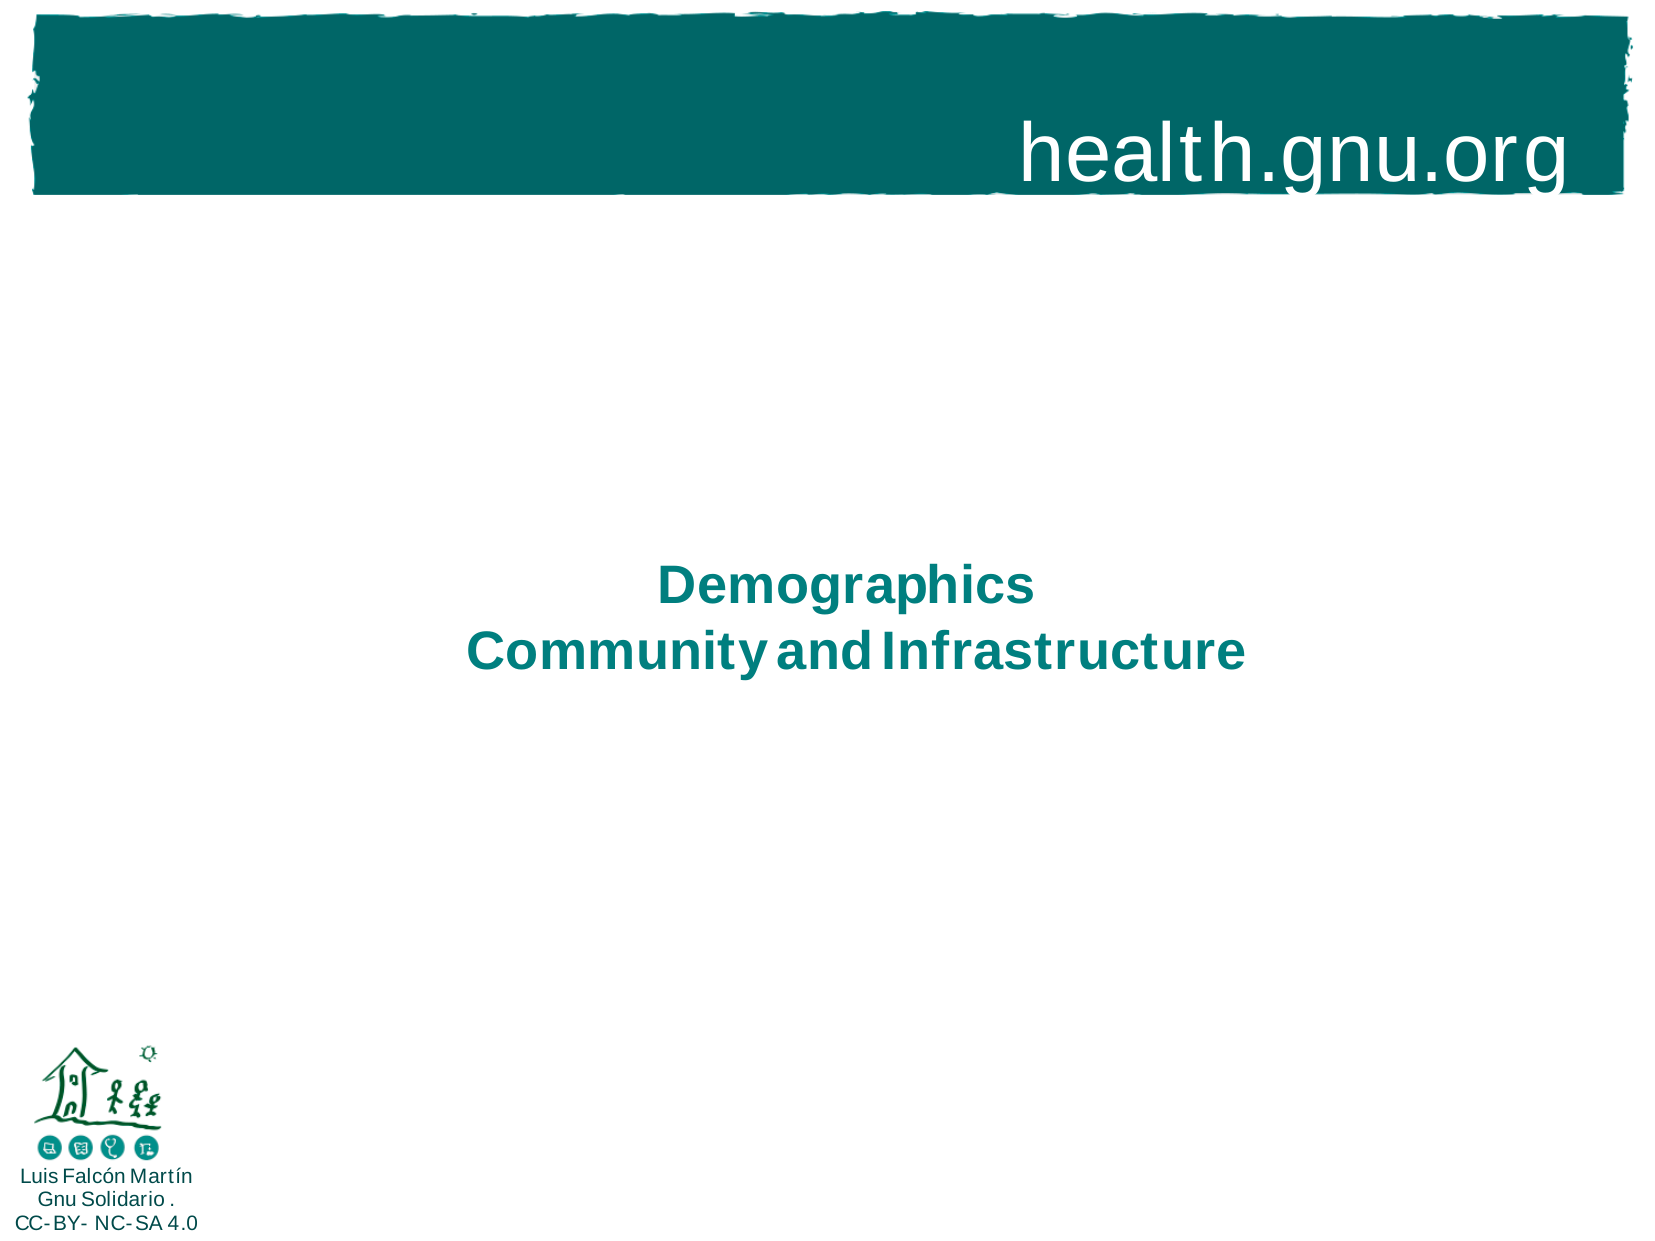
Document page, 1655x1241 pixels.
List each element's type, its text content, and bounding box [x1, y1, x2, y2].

text_box LuisFalcónMartín GnuSolidario. CC-BY-NC-SA4.0 [0, 1157, 213, 1241]
text_box health.gnu.org [1016, 98, 1606, 199]
text_box Demographics CommunityandInfrastructure [464, 548, 1294, 746]
picture [0, 0, 1654, 1211]
